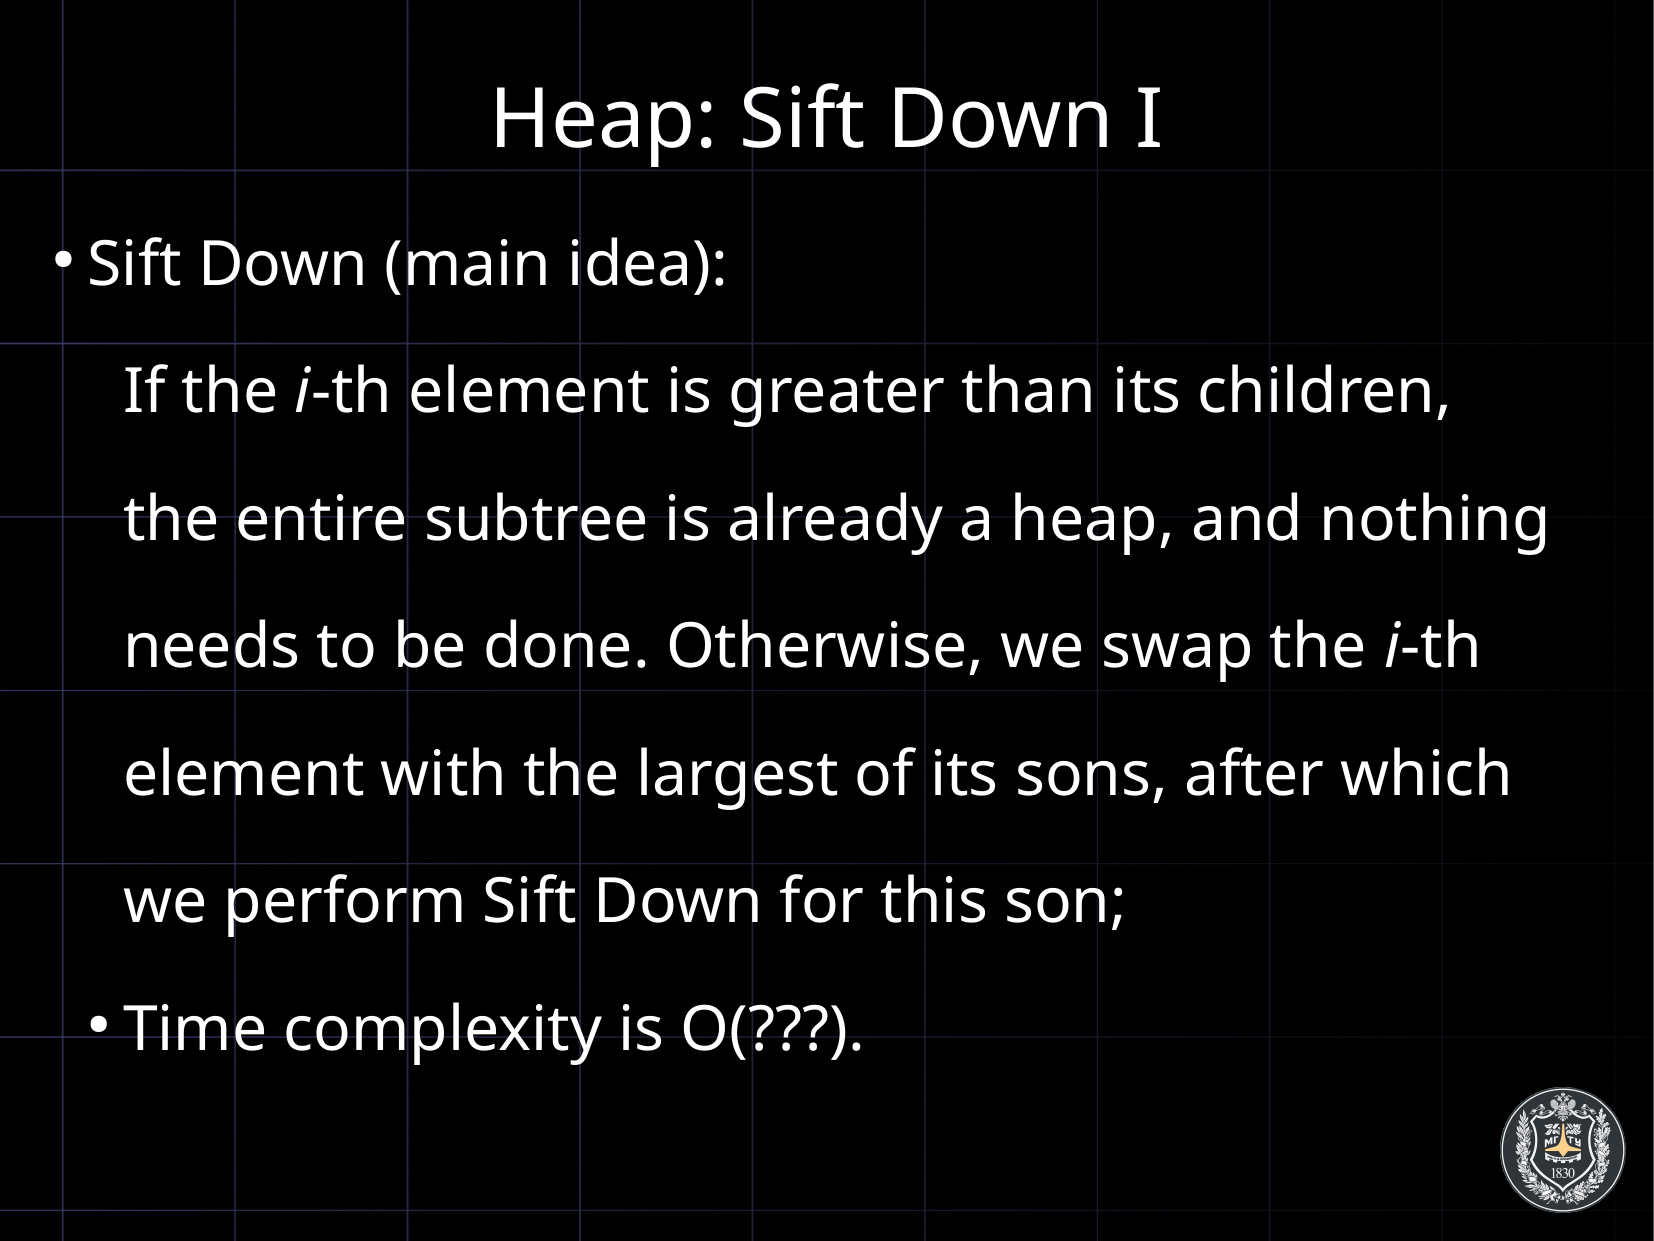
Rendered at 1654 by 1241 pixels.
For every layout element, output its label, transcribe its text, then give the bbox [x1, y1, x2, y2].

picture [0, 0, 1654, 1241]
title Heap: Sift Down I [82, 37, 1571, 168]
text_box Sift Down (main idea): If the i-th element is greater than its children, the entire subtree is already a heap, and nothing needs to be done. Otherwise, we swap the i-th element with the largest of its sons, after which we perform Sift Down for this son; Time complexity is O(???). [37, 168, 1576, 1162]
